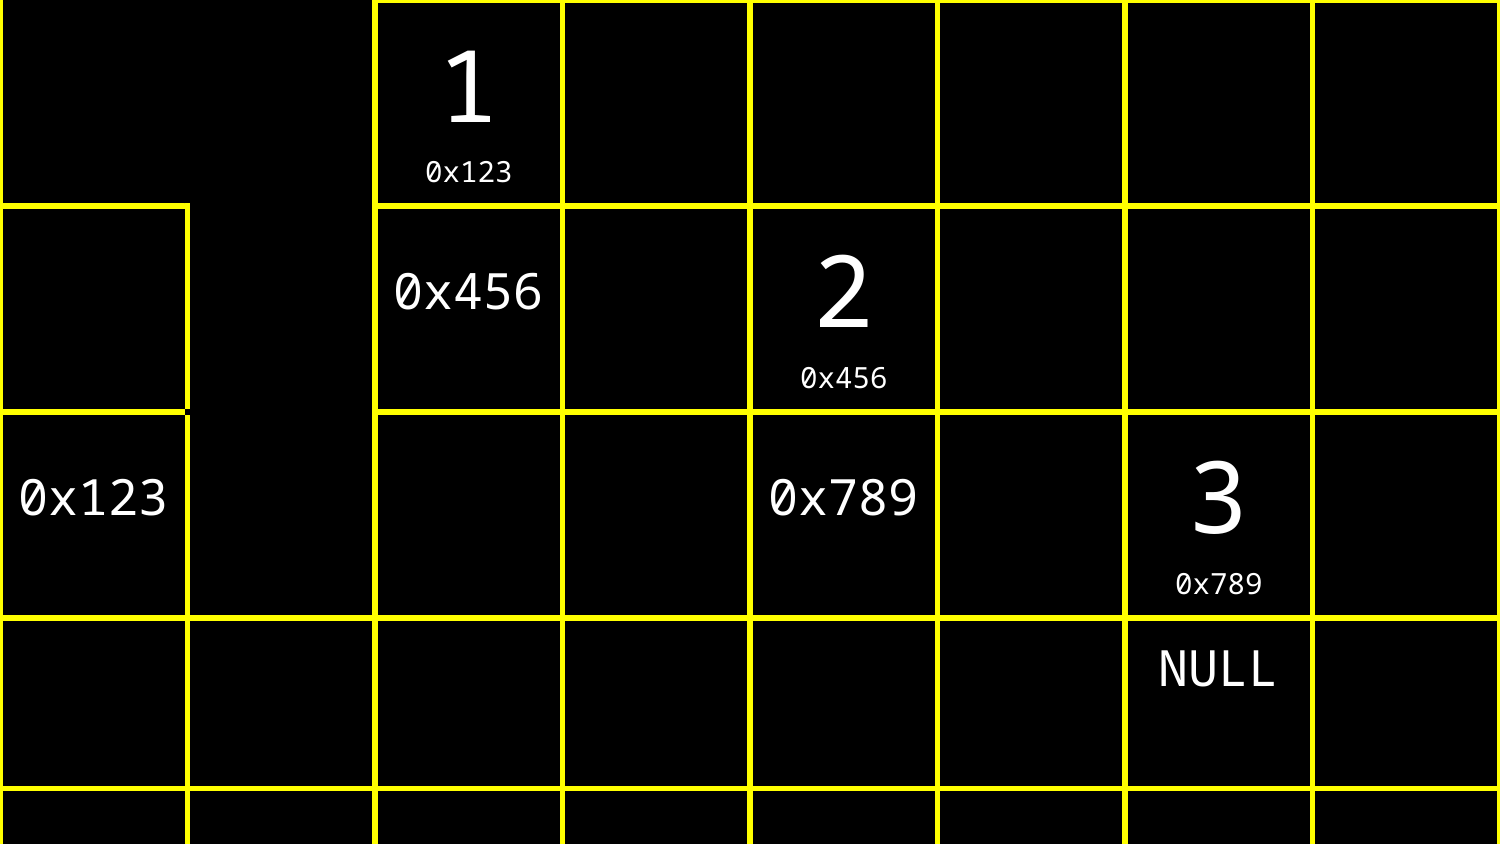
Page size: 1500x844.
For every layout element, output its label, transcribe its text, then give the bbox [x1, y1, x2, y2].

table_header [940, 3, 1122, 203]
table_header 1 0x123 [378, 3, 560, 203]
table_header [1128, 3, 1310, 203]
table_cell [753, 621, 935, 786]
table_header [1315, 3, 1497, 203]
table_cell [378, 621, 560, 786]
table_cell [565, 415, 747, 615]
table_cell [1315, 791, 1497, 844]
table_cell [3, 621, 185, 786]
table_cell [940, 791, 1122, 844]
table_cell [1315, 415, 1497, 615]
table_cell [190, 415, 372, 615]
table_cell NULL [1128, 621, 1310, 786]
table_cell [753, 791, 935, 844]
table_cell 2 0x456 [753, 209, 935, 409]
table_cell [378, 791, 560, 844]
table_cell [565, 209, 747, 409]
table_header [190, 3, 372, 203]
table_cell [190, 791, 372, 844]
table_cell [1315, 621, 1497, 786]
table_cell 3 0x789 [1128, 415, 1310, 615]
table_cell 0x123 [3, 415, 185, 615]
table_cell [3, 209, 185, 409]
table_cell [190, 209, 372, 409]
table_cell 0x789 [753, 415, 935, 615]
table_cell [1128, 791, 1310, 844]
table_cell 0x456 [378, 209, 560, 409]
table_cell [1315, 209, 1497, 409]
table_cell [1128, 209, 1310, 409]
table_cell [3, 791, 185, 844]
table_cell [940, 621, 1122, 786]
table_cell [565, 621, 747, 786]
table_cell [940, 209, 1122, 409]
table_header [3, 3, 185, 203]
table_cell [190, 621, 372, 786]
table_cell [378, 415, 560, 615]
table_header [565, 3, 747, 203]
table_header [753, 3, 935, 203]
table_cell [940, 415, 1122, 615]
table_cell [565, 791, 747, 844]
